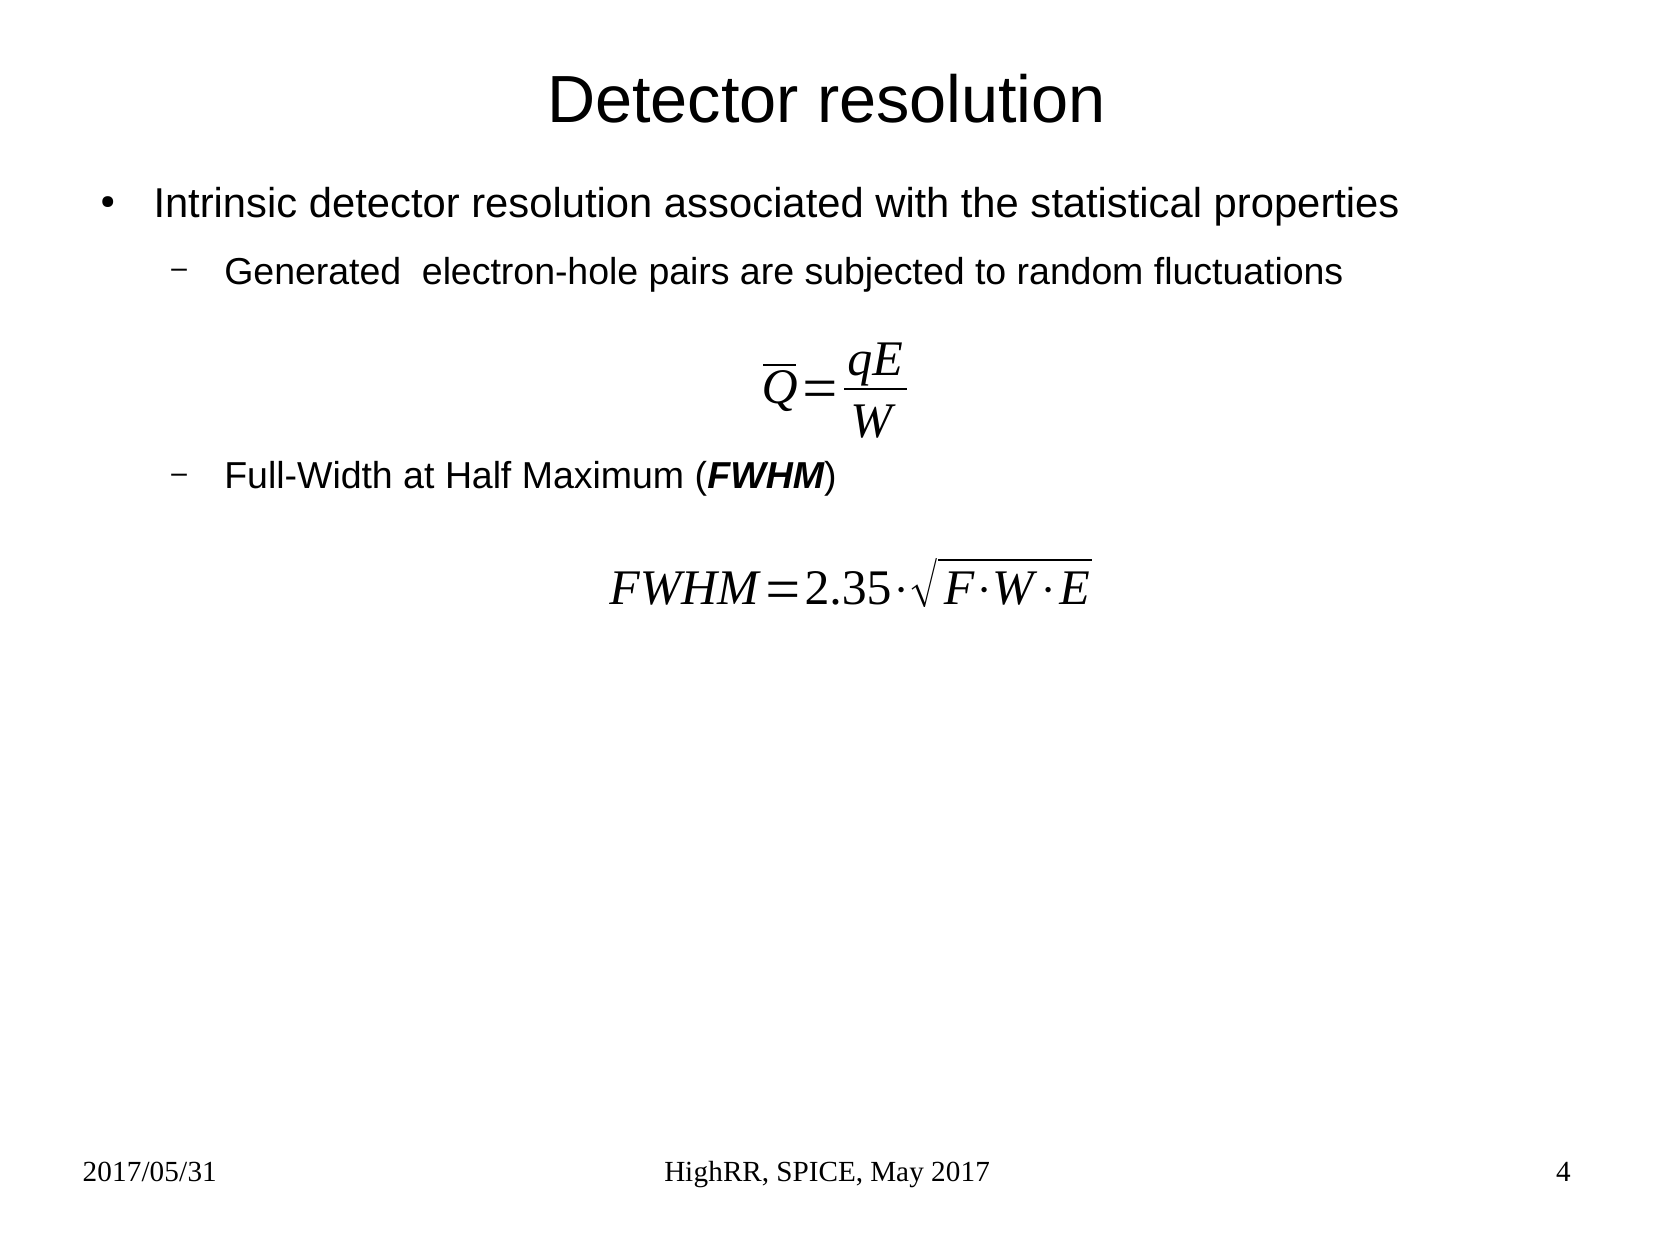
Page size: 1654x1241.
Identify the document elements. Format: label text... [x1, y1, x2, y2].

chart [755, 330, 916, 448]
chart [600, 535, 1099, 616]
title Detector resolution [82, 49, 1571, 151]
list Intrinsic detector resolution associated with the statistical properties Generated electron-hole pairs are subjected to random fluctuations Full-Width at Half Maximum (FWHM) [82, 180, 1571, 1141]
